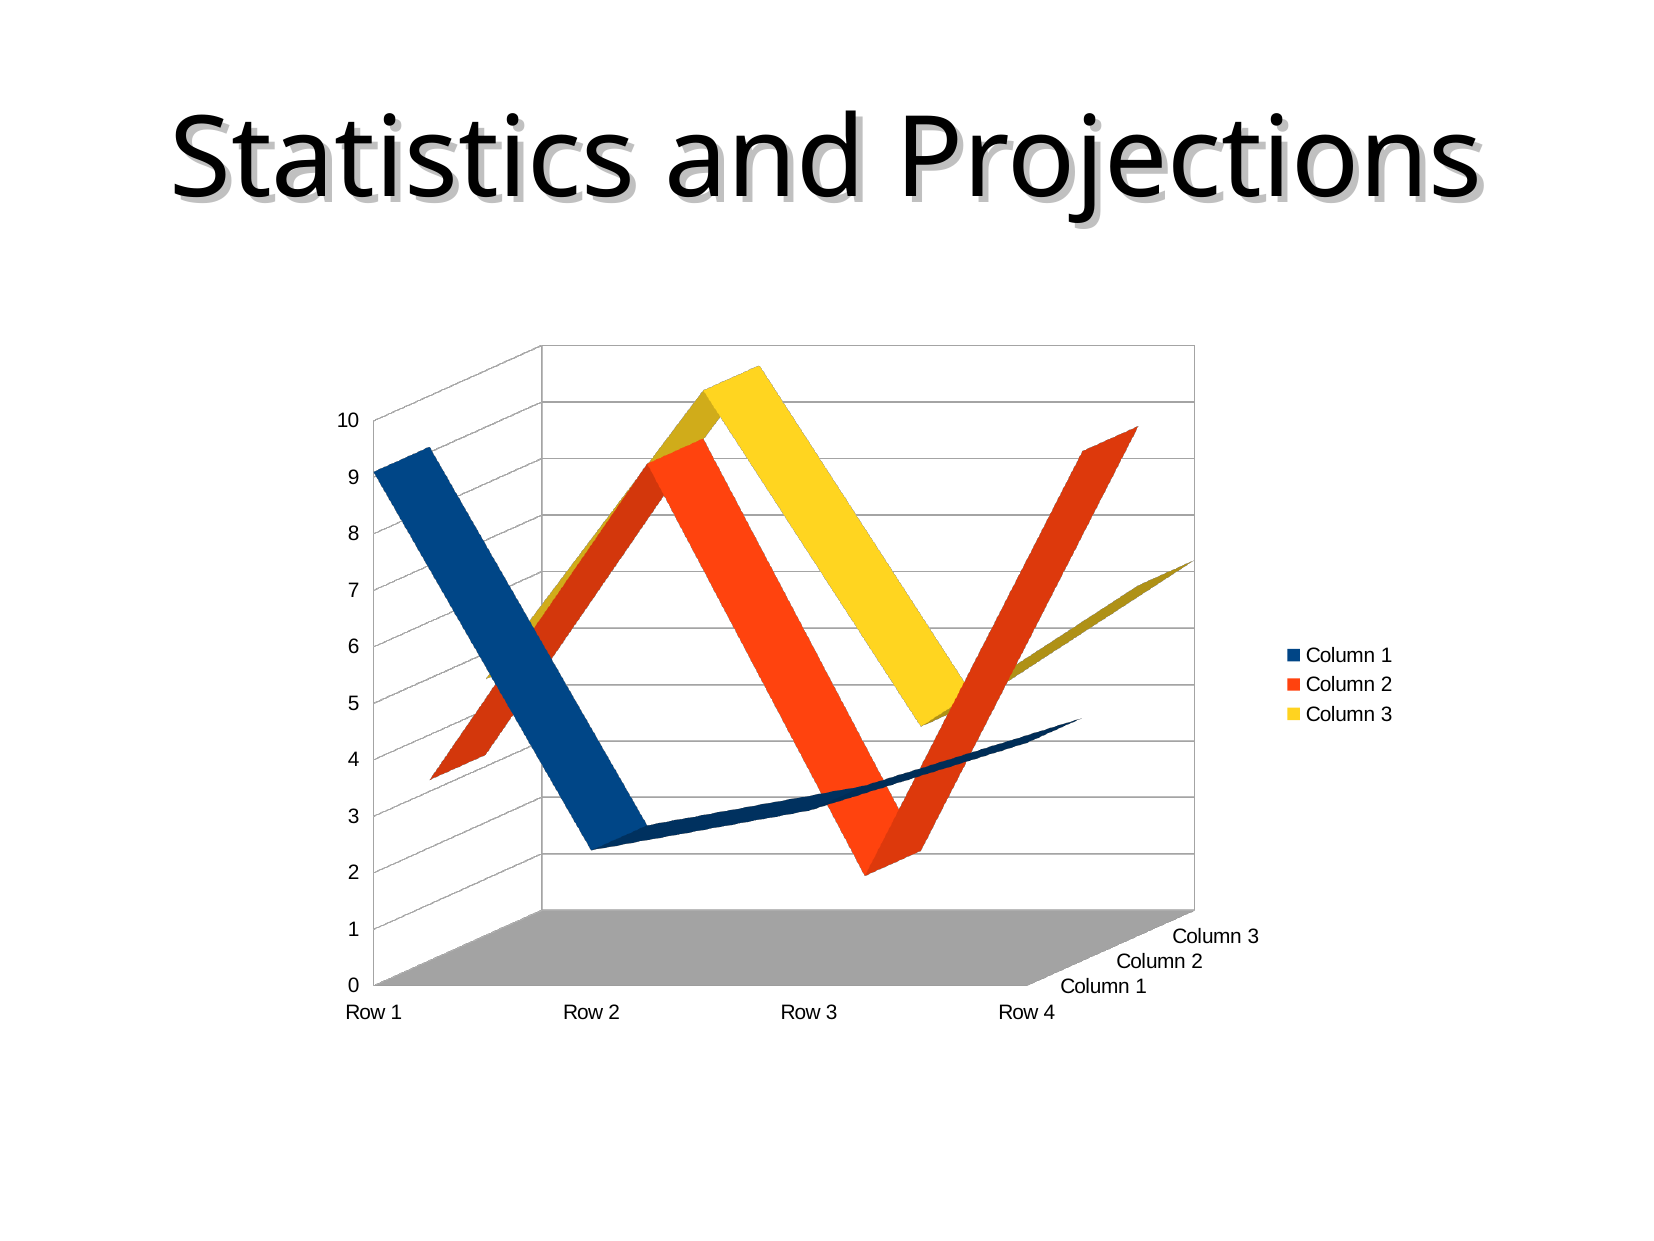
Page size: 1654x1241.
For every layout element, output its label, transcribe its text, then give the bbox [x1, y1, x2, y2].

title Statistics and Projections [82, 49, 1571, 257]
chart [315, 330, 1412, 1040]
